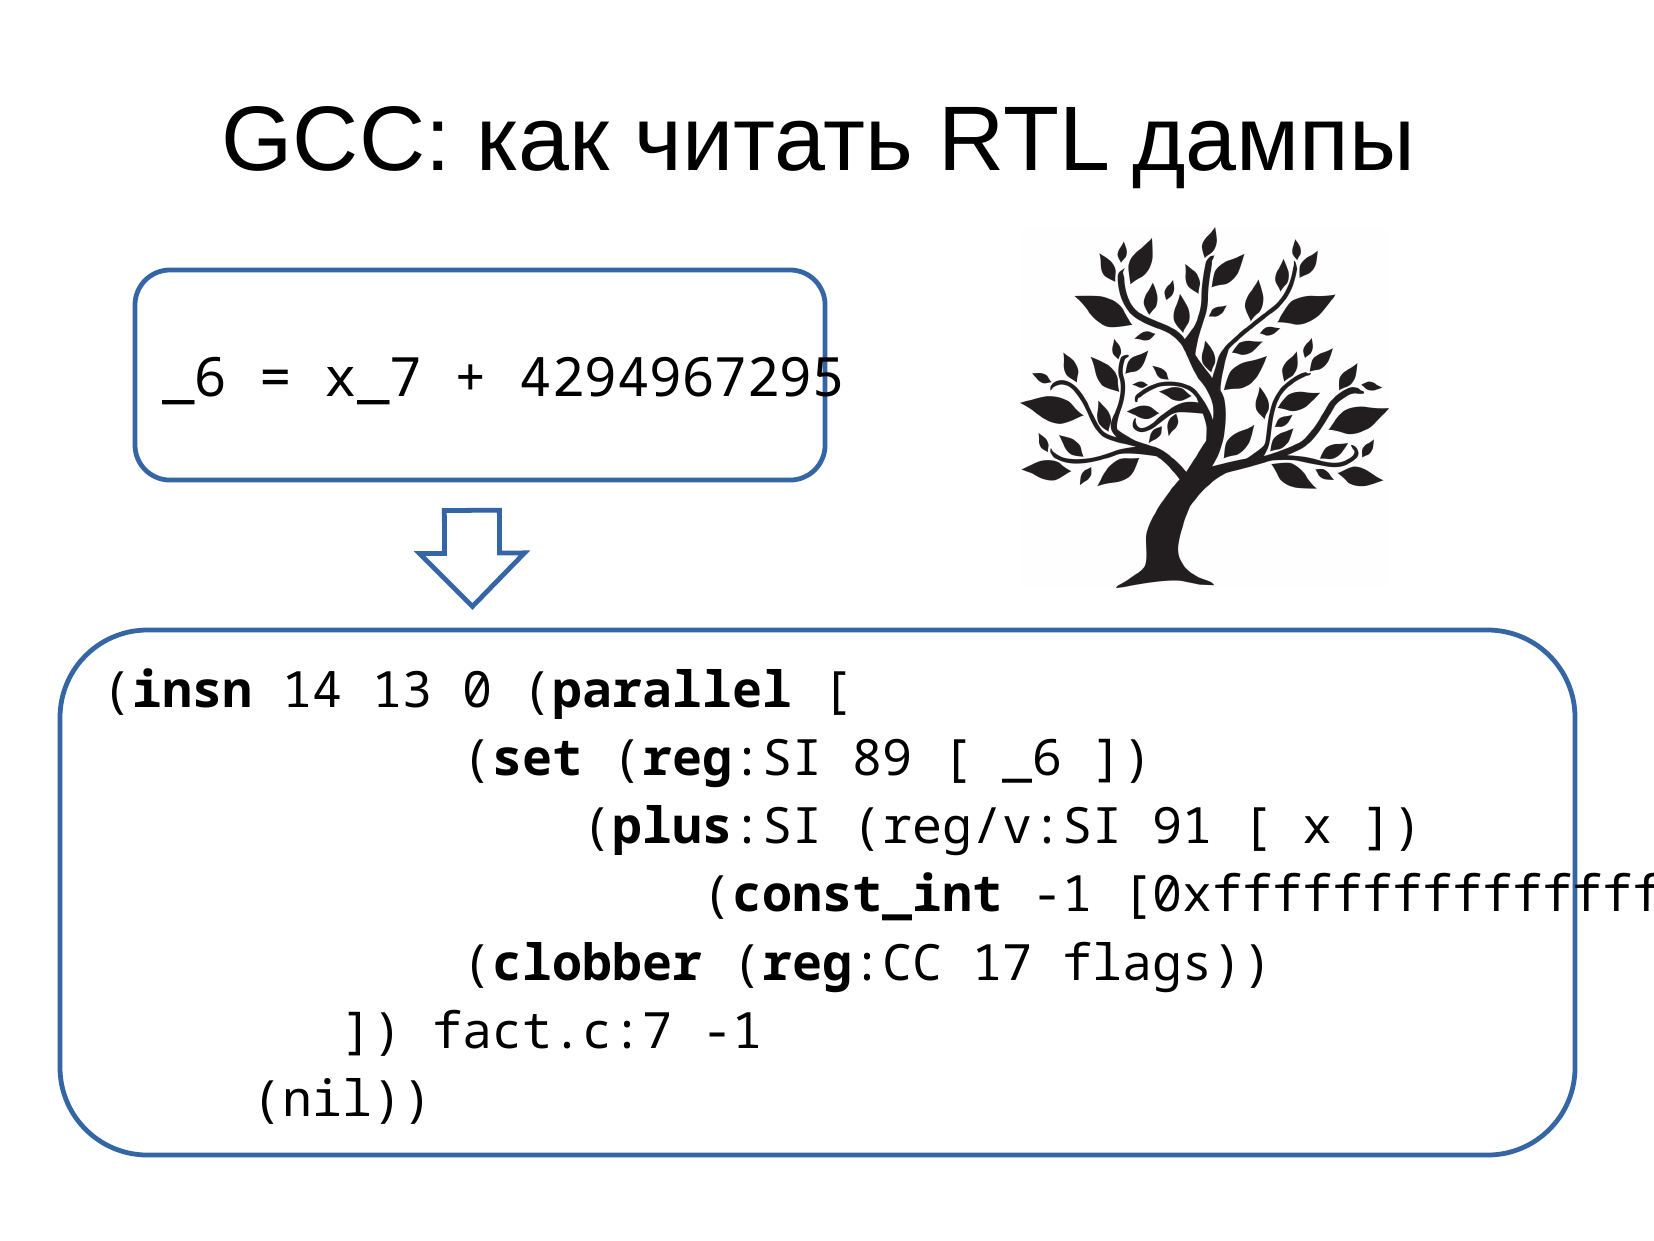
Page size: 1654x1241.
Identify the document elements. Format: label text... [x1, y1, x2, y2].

text_box _6 = x_7 + 4294967295 [135, 270, 826, 481]
title GCC: как читать RTL дампы [75, 30, 1564, 238]
text_box (insn 14 13 0 (parallel [ (set (reg:SI 89 [ _6 ]) (plus:SI (reg/v:SI 91 [ x ]) (const_int -1 [0xffffffffffffffff]))) (clobber (reg:CC 17 flags)) ]) fact.c:7 -1 (nil)) [60, 630, 1576, 1156]
picture [1020, 228, 1389, 589]
text_box [419, 510, 525, 607]
